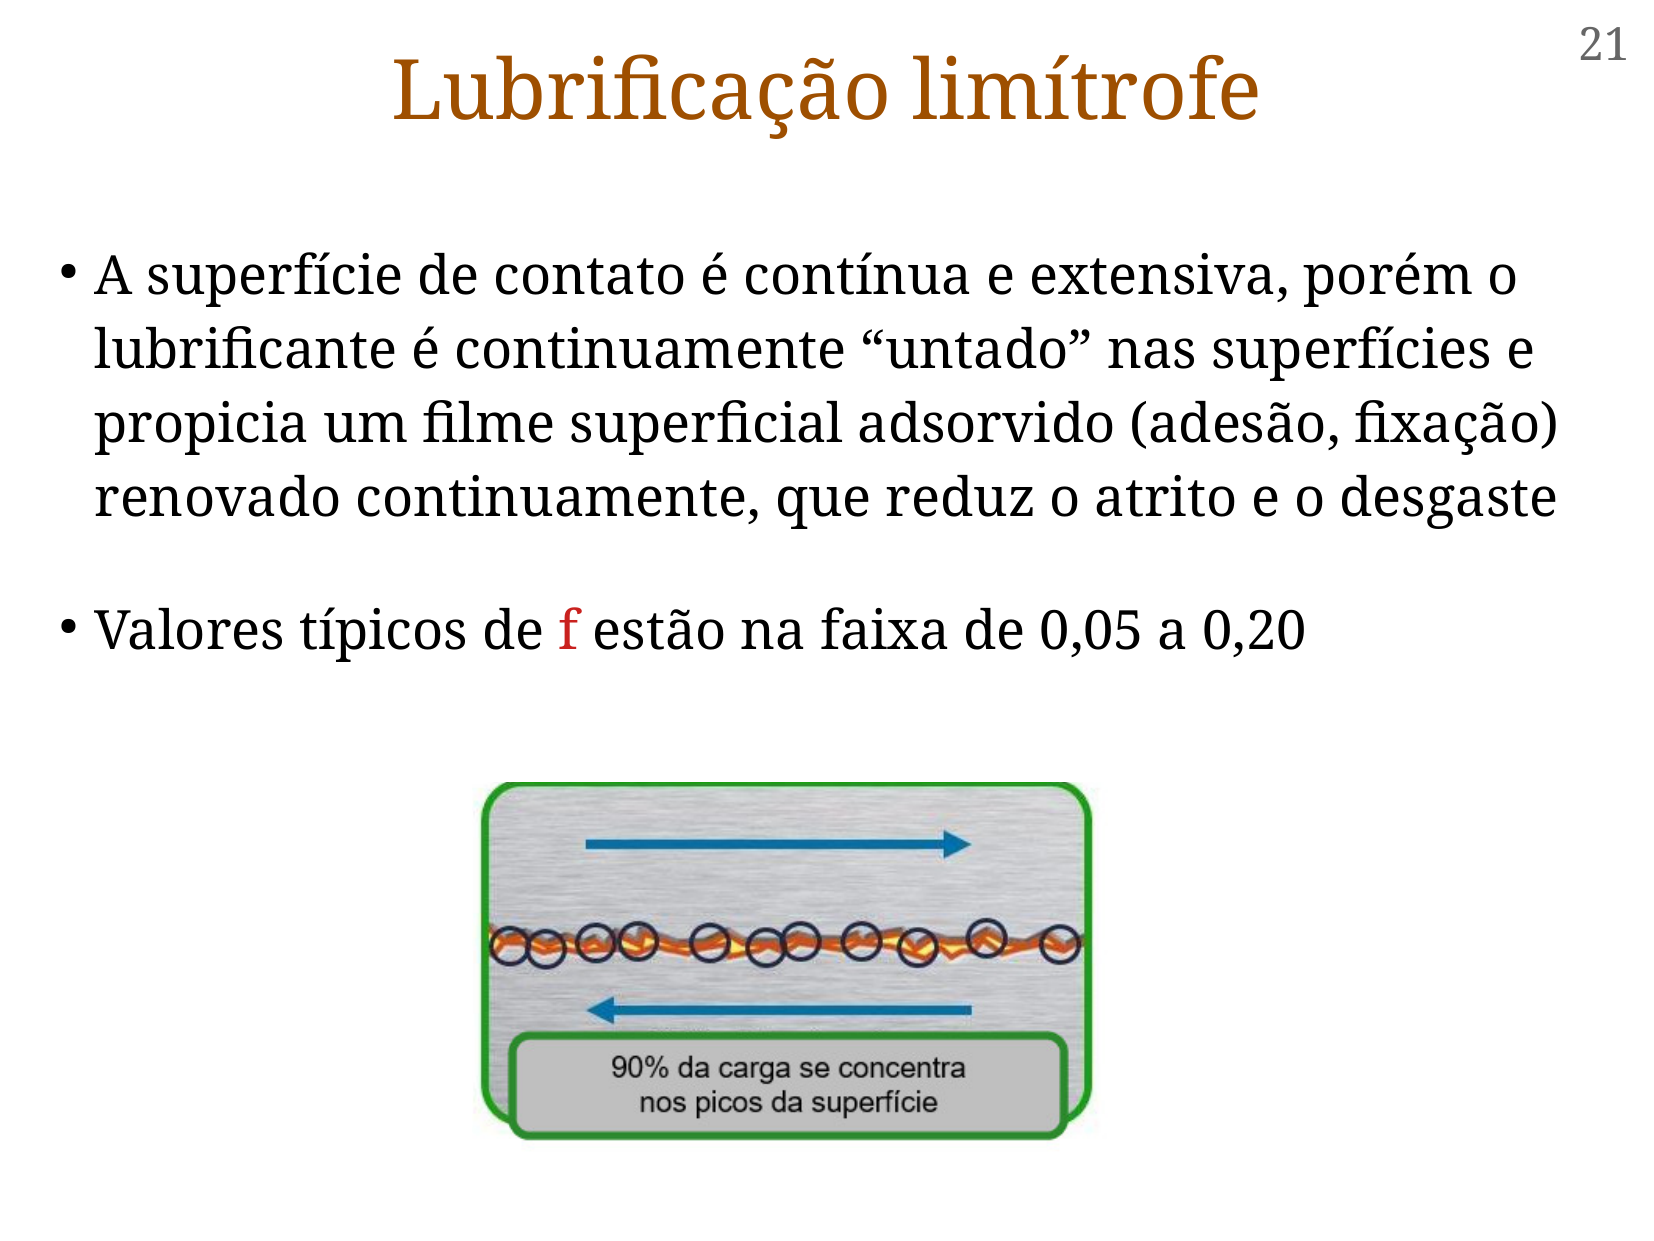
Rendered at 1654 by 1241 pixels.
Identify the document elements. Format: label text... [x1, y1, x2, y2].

picture [472, 782, 1108, 1164]
list A superfície de contato é contínua e extensiva, porém o lubrificante é continuamente “untado” nas superfícies e propicia um filme superficial adsorvido (adesão, fixação) renovado continuamente, que reduz o atrito e o desgaste Valores típicos de f estão na faixa de 0,05 a 0,20 [59, 236, 1595, 1211]
title Lubrificação limítrofe [59, 29, 1595, 148]
